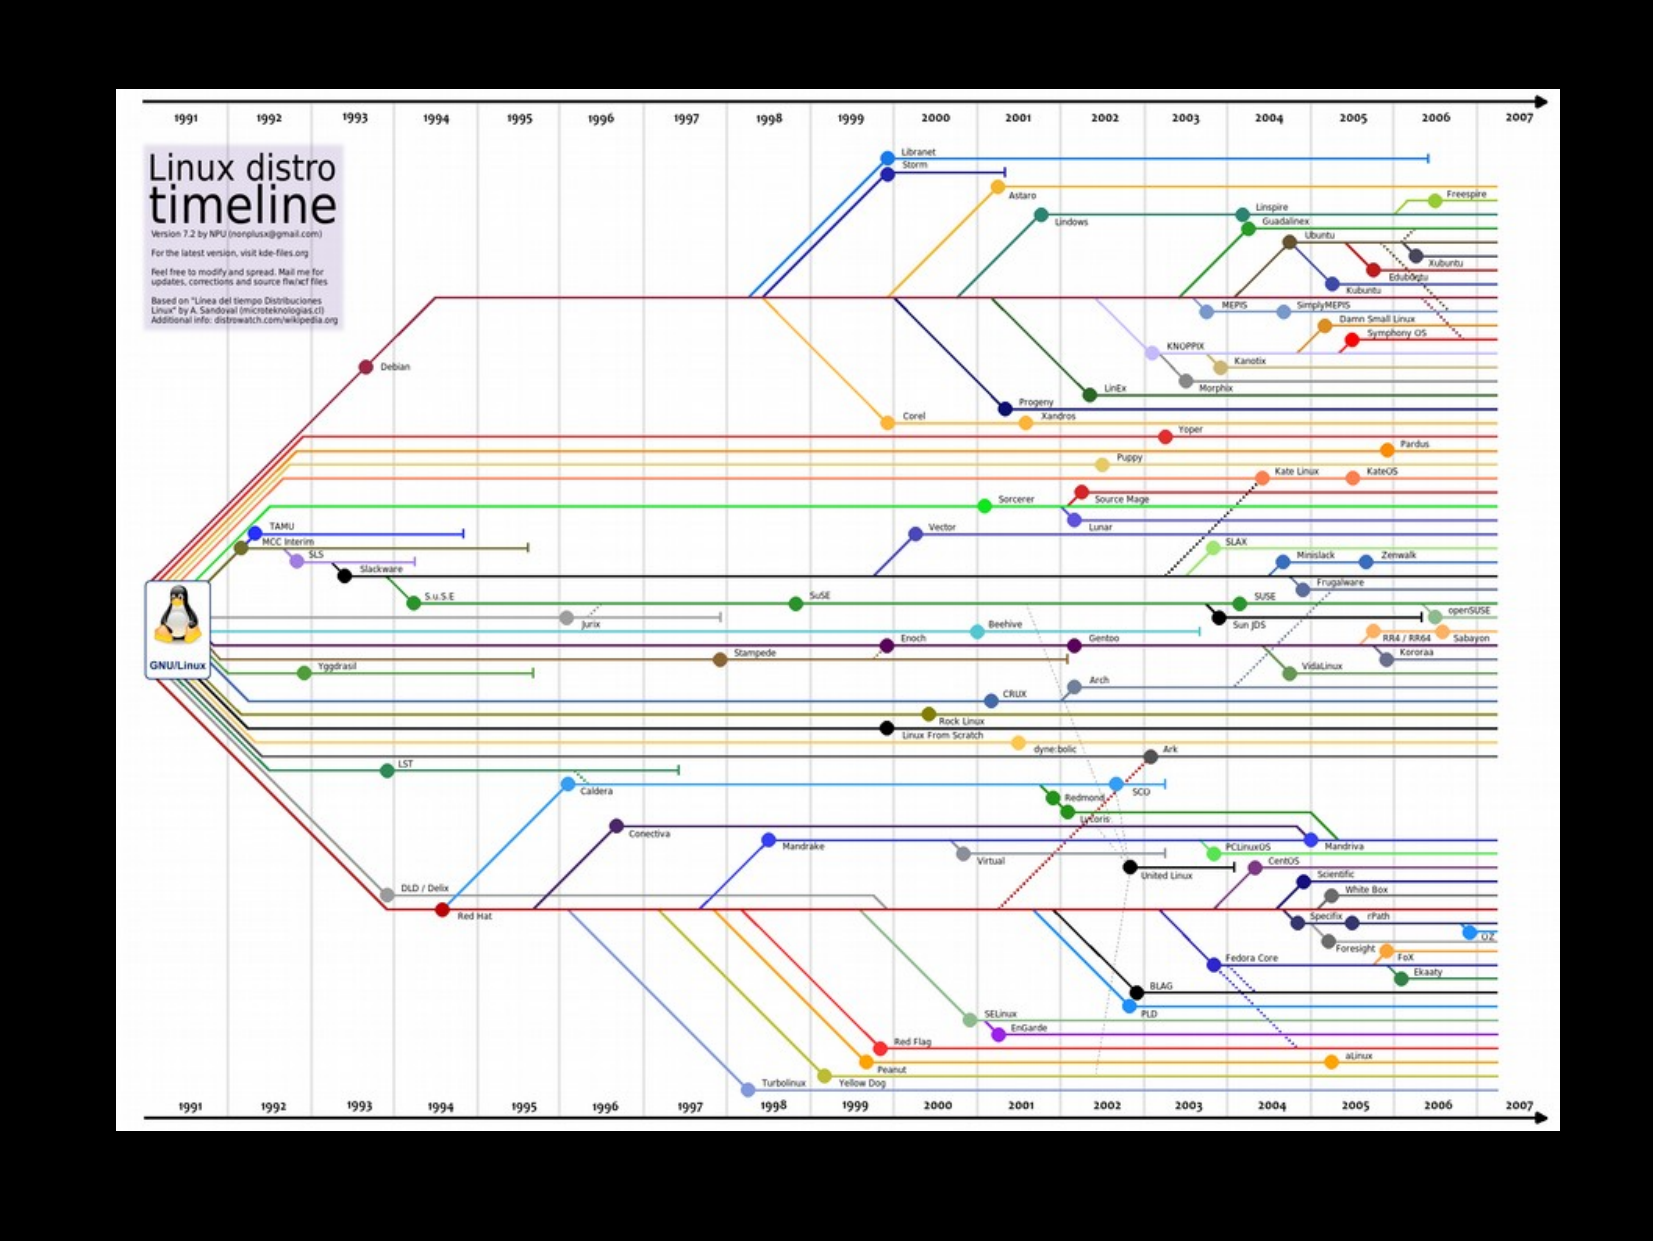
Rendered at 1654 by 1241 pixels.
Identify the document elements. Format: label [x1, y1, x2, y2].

picture [116, 89, 1560, 1131]
